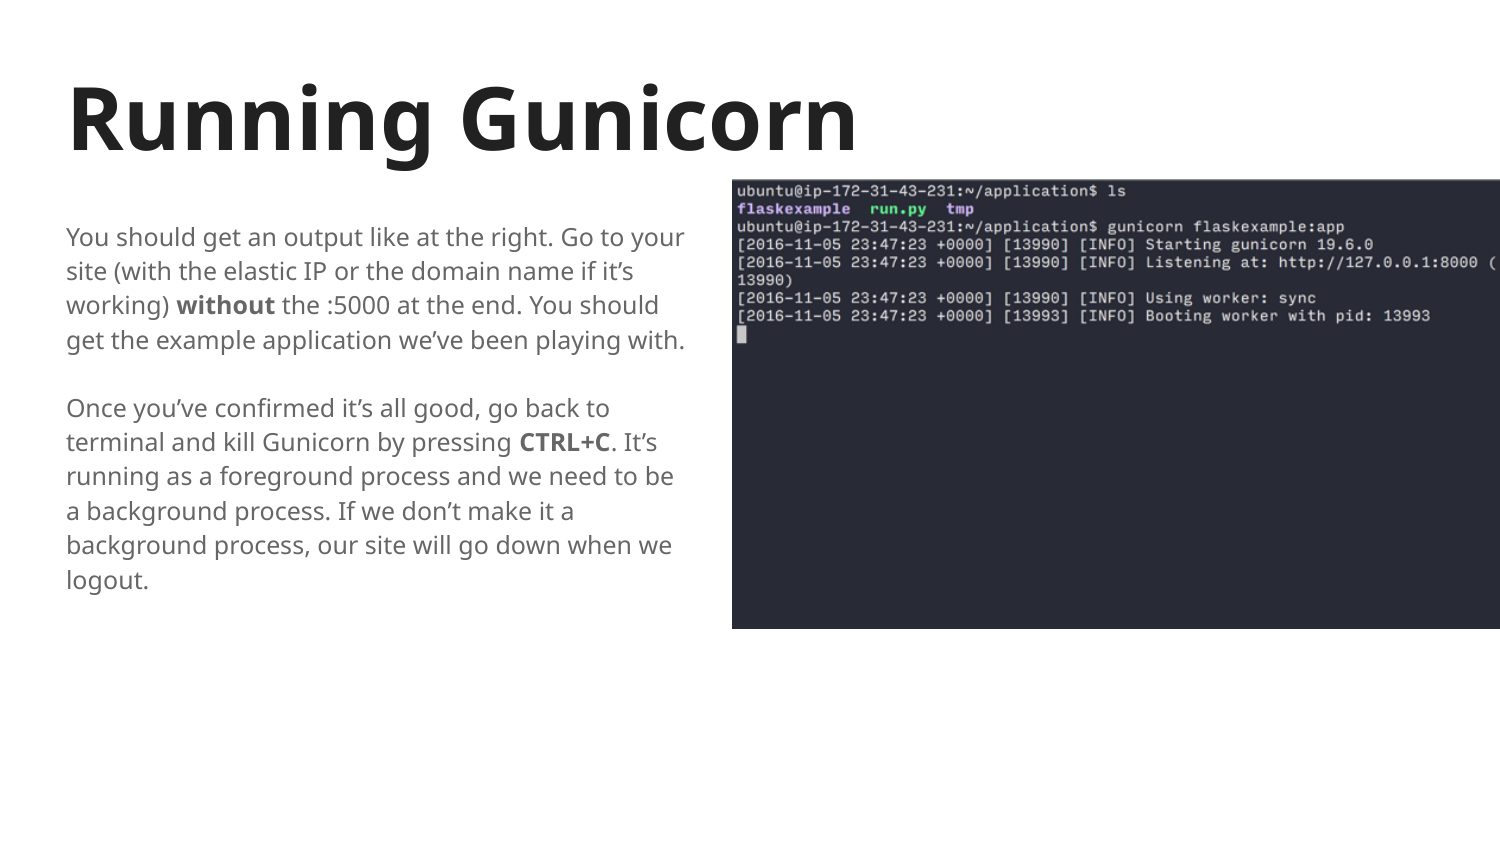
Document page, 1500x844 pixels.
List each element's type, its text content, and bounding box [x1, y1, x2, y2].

title Running Gunicorn [51, 48, 1449, 180]
picture [732, 179, 1500, 629]
list You should get an output like at the right. Go to your site (with the elastic IP or the domain name if it’s working) without the :5000 at the end. You should get the example application we’ve been playing with. Once you’ve confirmed it’s all good, go back to terminal and kill Gunicorn by pressing CTRL+C. It’s running as a foreground process and we need to be a background process. If we don’t make it a background process, our site will go down when we logout. [51, 201, 708, 750]
